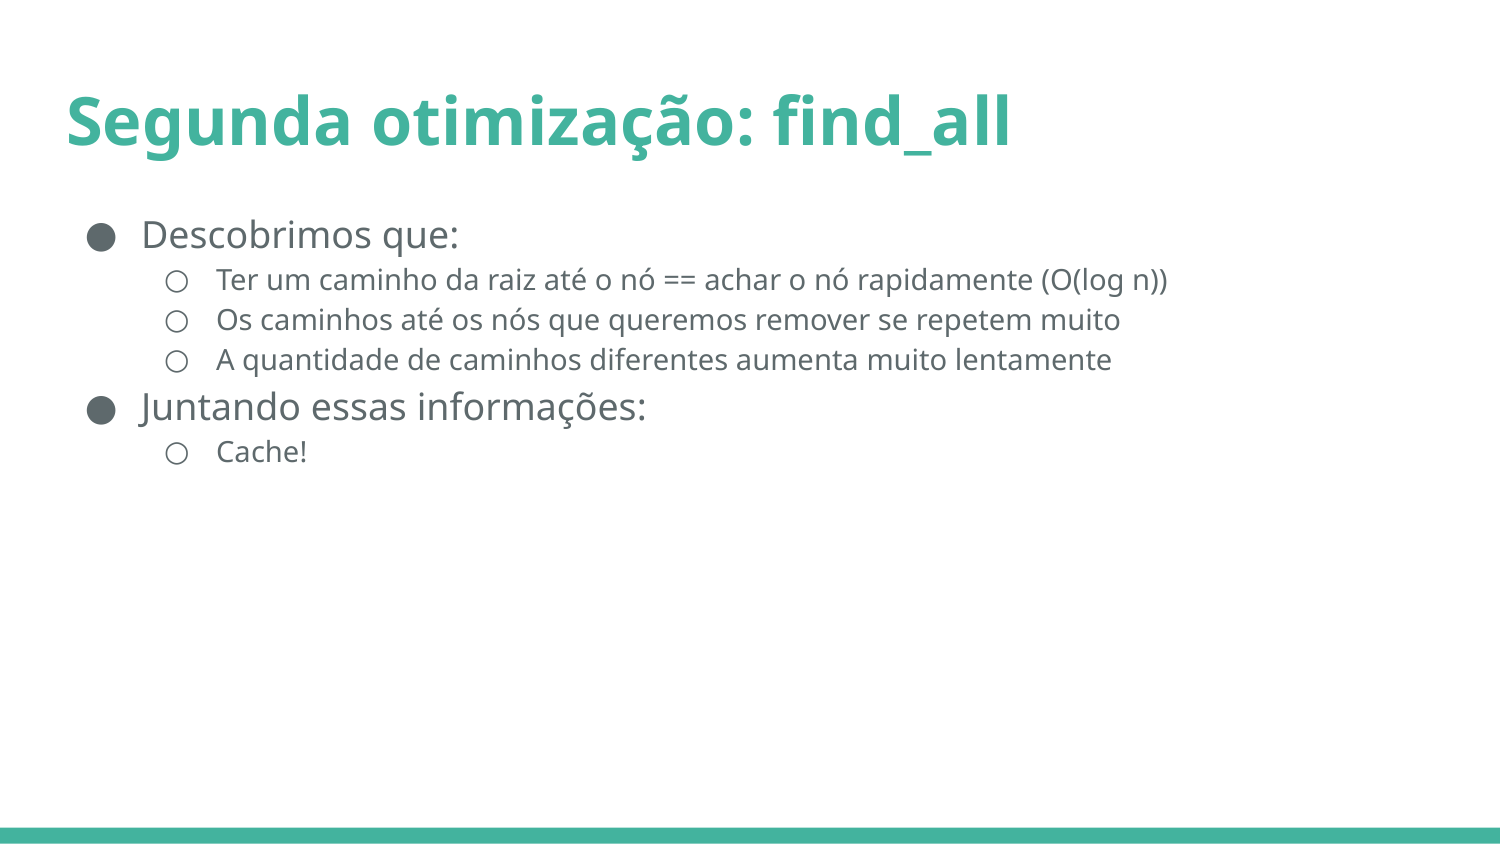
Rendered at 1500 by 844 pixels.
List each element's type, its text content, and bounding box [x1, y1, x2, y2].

title Segunda otimização: find_all [51, 64, 1449, 167]
list Descobrimos que: Ter um caminho da raiz até o nó == achar o nó rapidamente (O(log n)) Os caminhos até os nós que queremos remover se repetem muito A quantidade de caminhos diferentes aumenta muito lentamente Juntando essas informações: Cache! [51, 189, 1449, 750]
